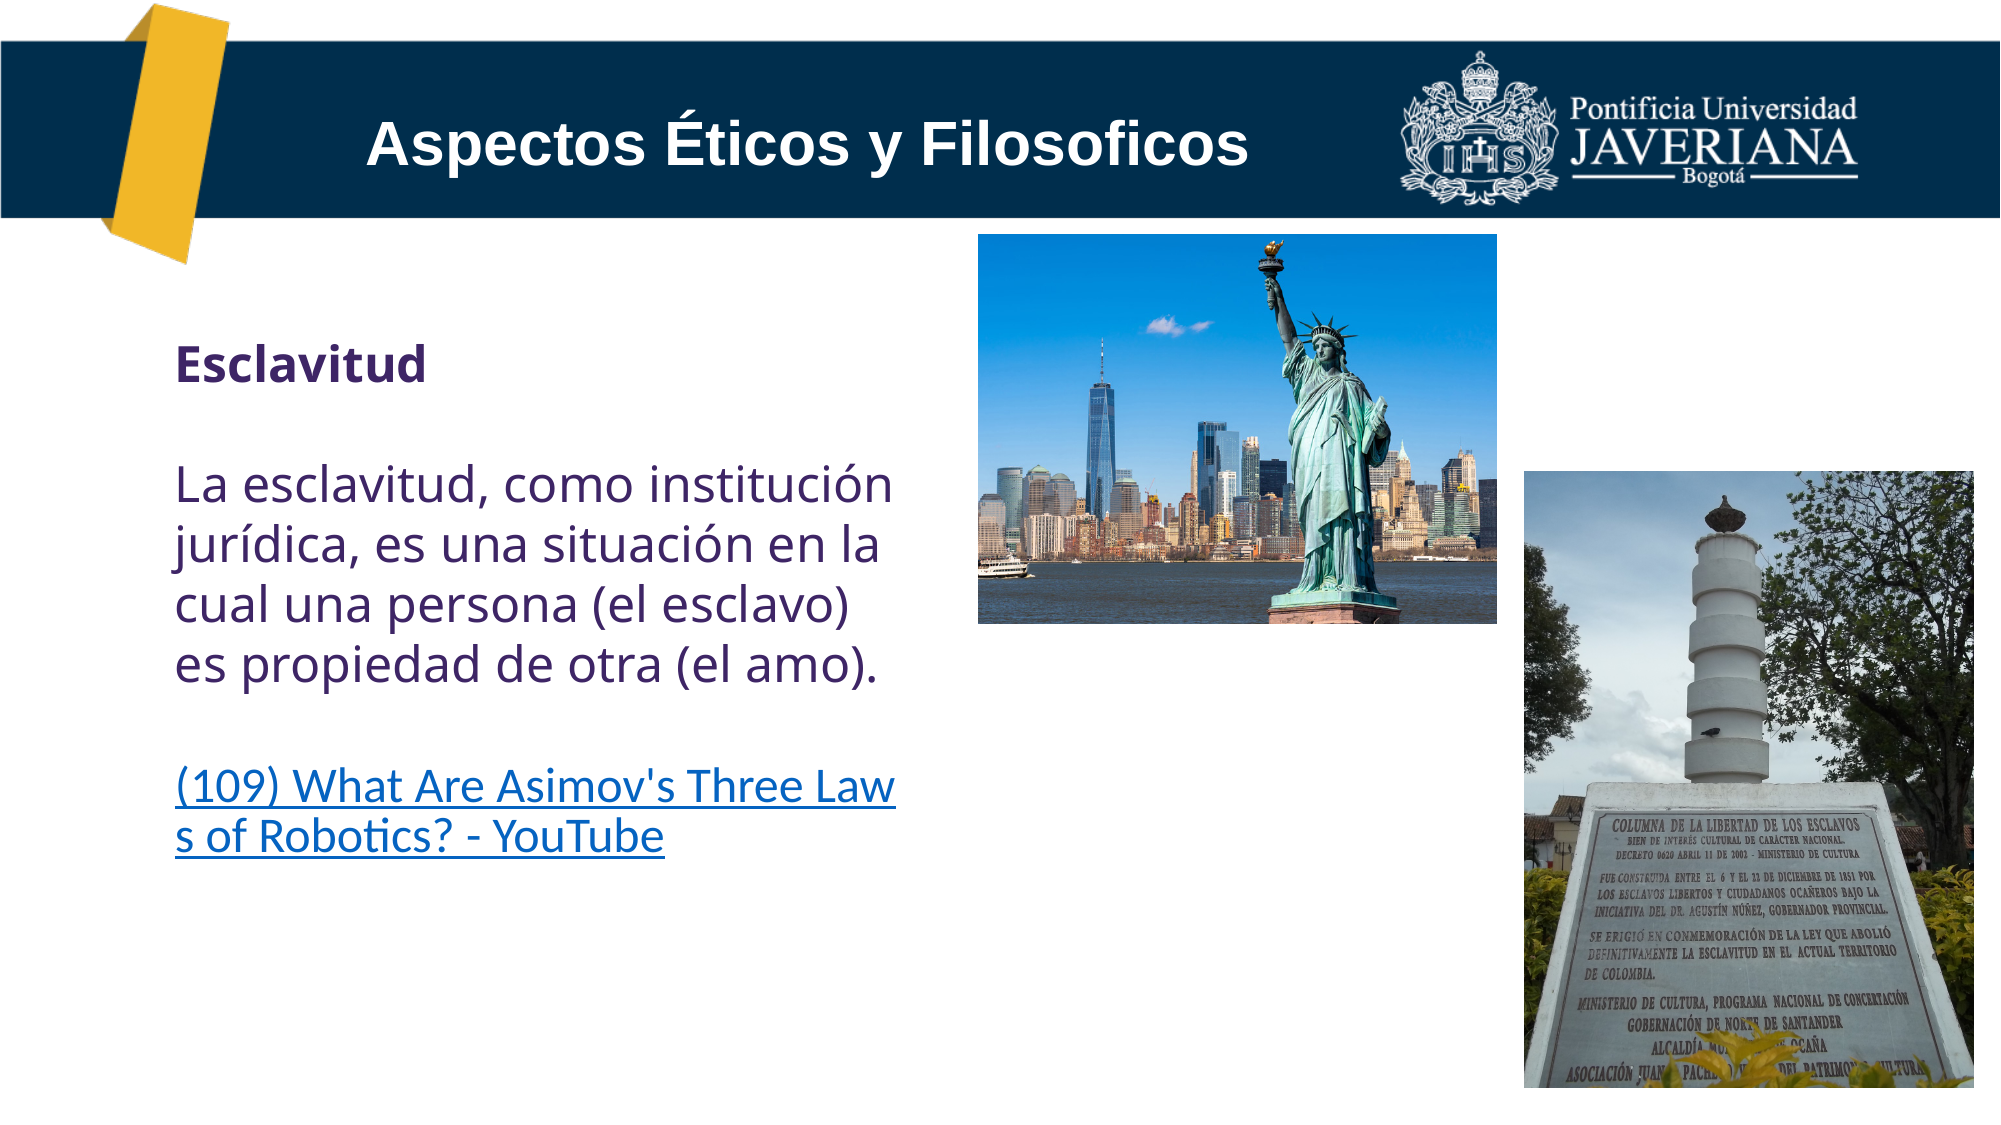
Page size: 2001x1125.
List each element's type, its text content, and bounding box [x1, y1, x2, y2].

text_box Esclavitud La esclavitud, como institución jurídica, es una situación en la cual una persona (el esclavo) es propiedad de otra (el amo). (109) What Are Asimov's Three Laws of Robotics? - YouTube [160, 325, 928, 821]
picture [0, 0, 2000, 1125]
text_box Aspectos Éticos y Filosoficos [220, 95, 1397, 186]
